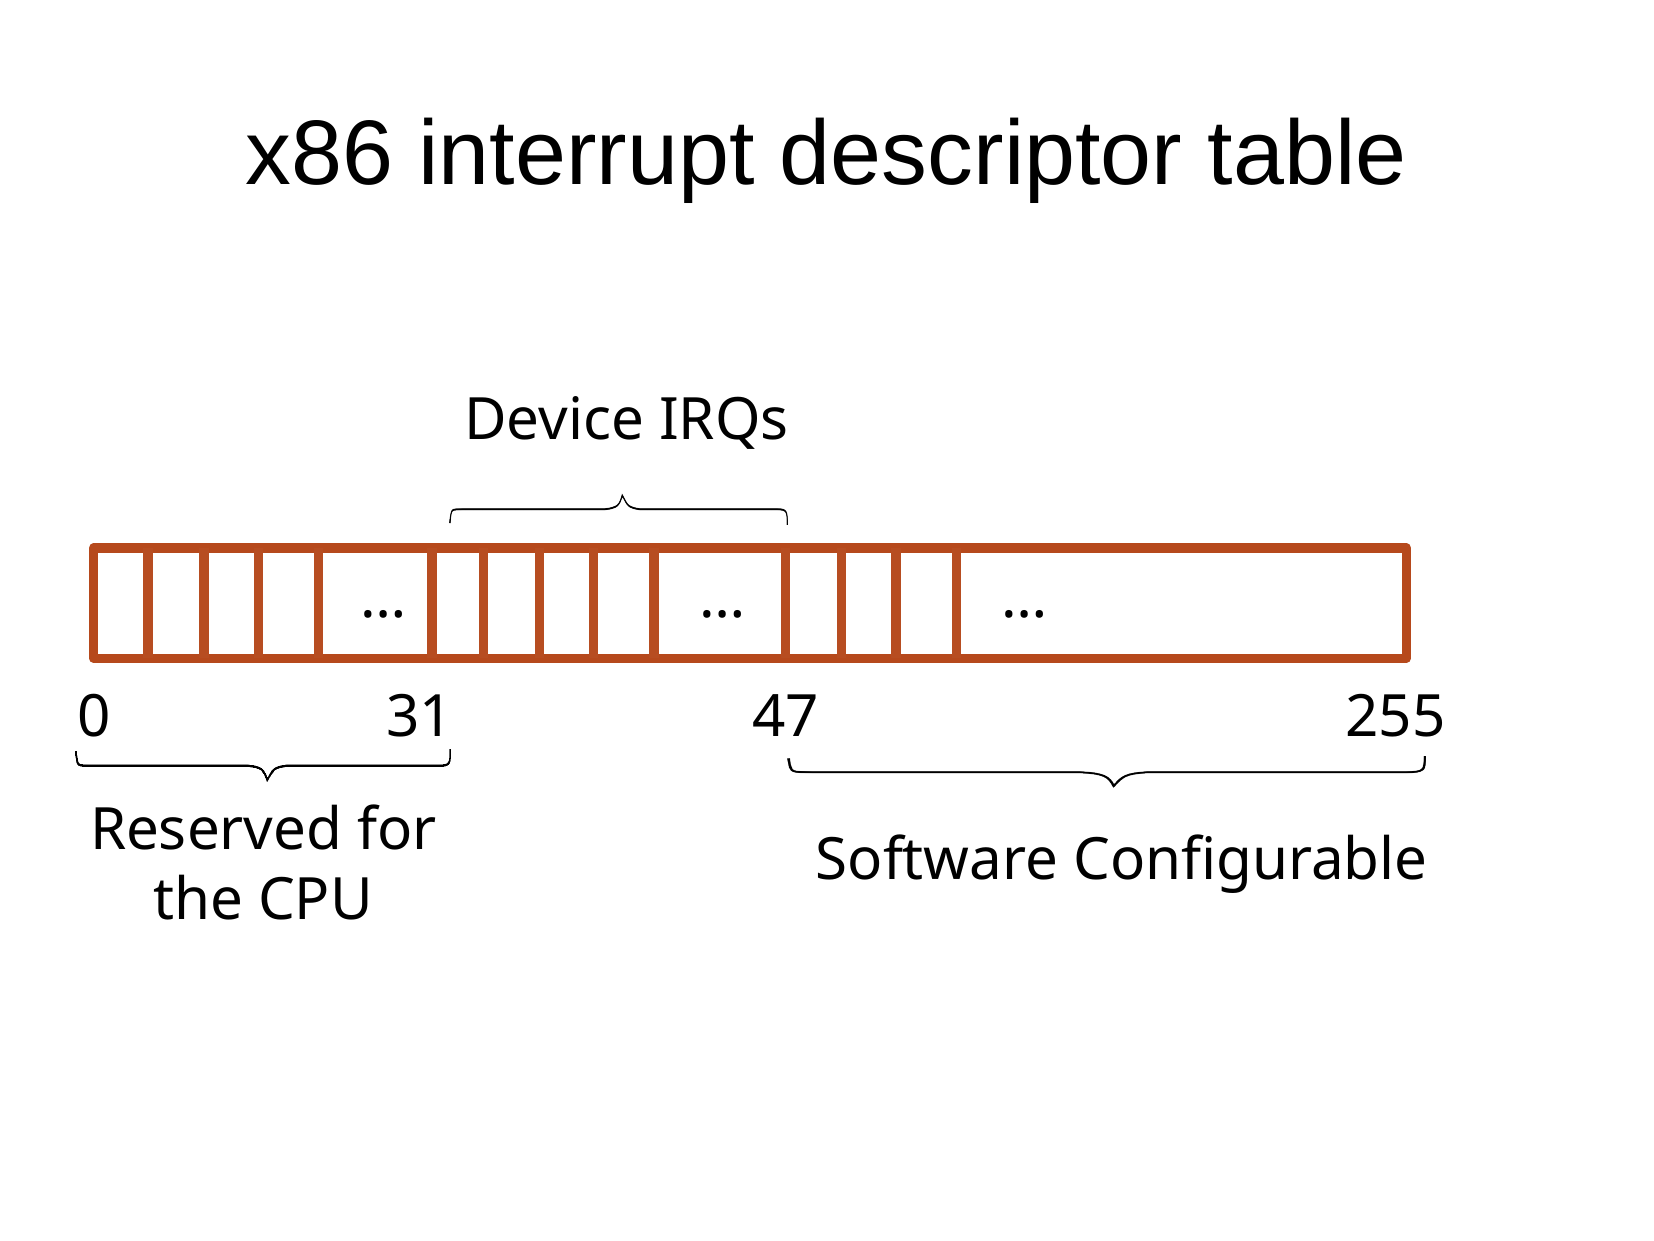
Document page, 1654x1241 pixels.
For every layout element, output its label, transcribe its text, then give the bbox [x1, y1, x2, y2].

text_box … [345, 552, 421, 637]
text_box Software Configurable [801, 814, 1443, 899]
text_box … [684, 552, 761, 637]
text_box Reserved for the CPU [51, 783, 475, 939]
text_box 255 [1330, 670, 1461, 756]
text_box 0 [62, 670, 126, 756]
picture [449, 493, 788, 526]
text_box Device IRQs [449, 373, 804, 459]
picture [75, 749, 451, 782]
title x86 interrupt descriptor table [82, 49, 1571, 257]
text_box 31 [371, 670, 469, 756]
text_box … [986, 552, 1063, 637]
picture [787, 756, 1426, 788]
text_box 47 [737, 670, 834, 756]
